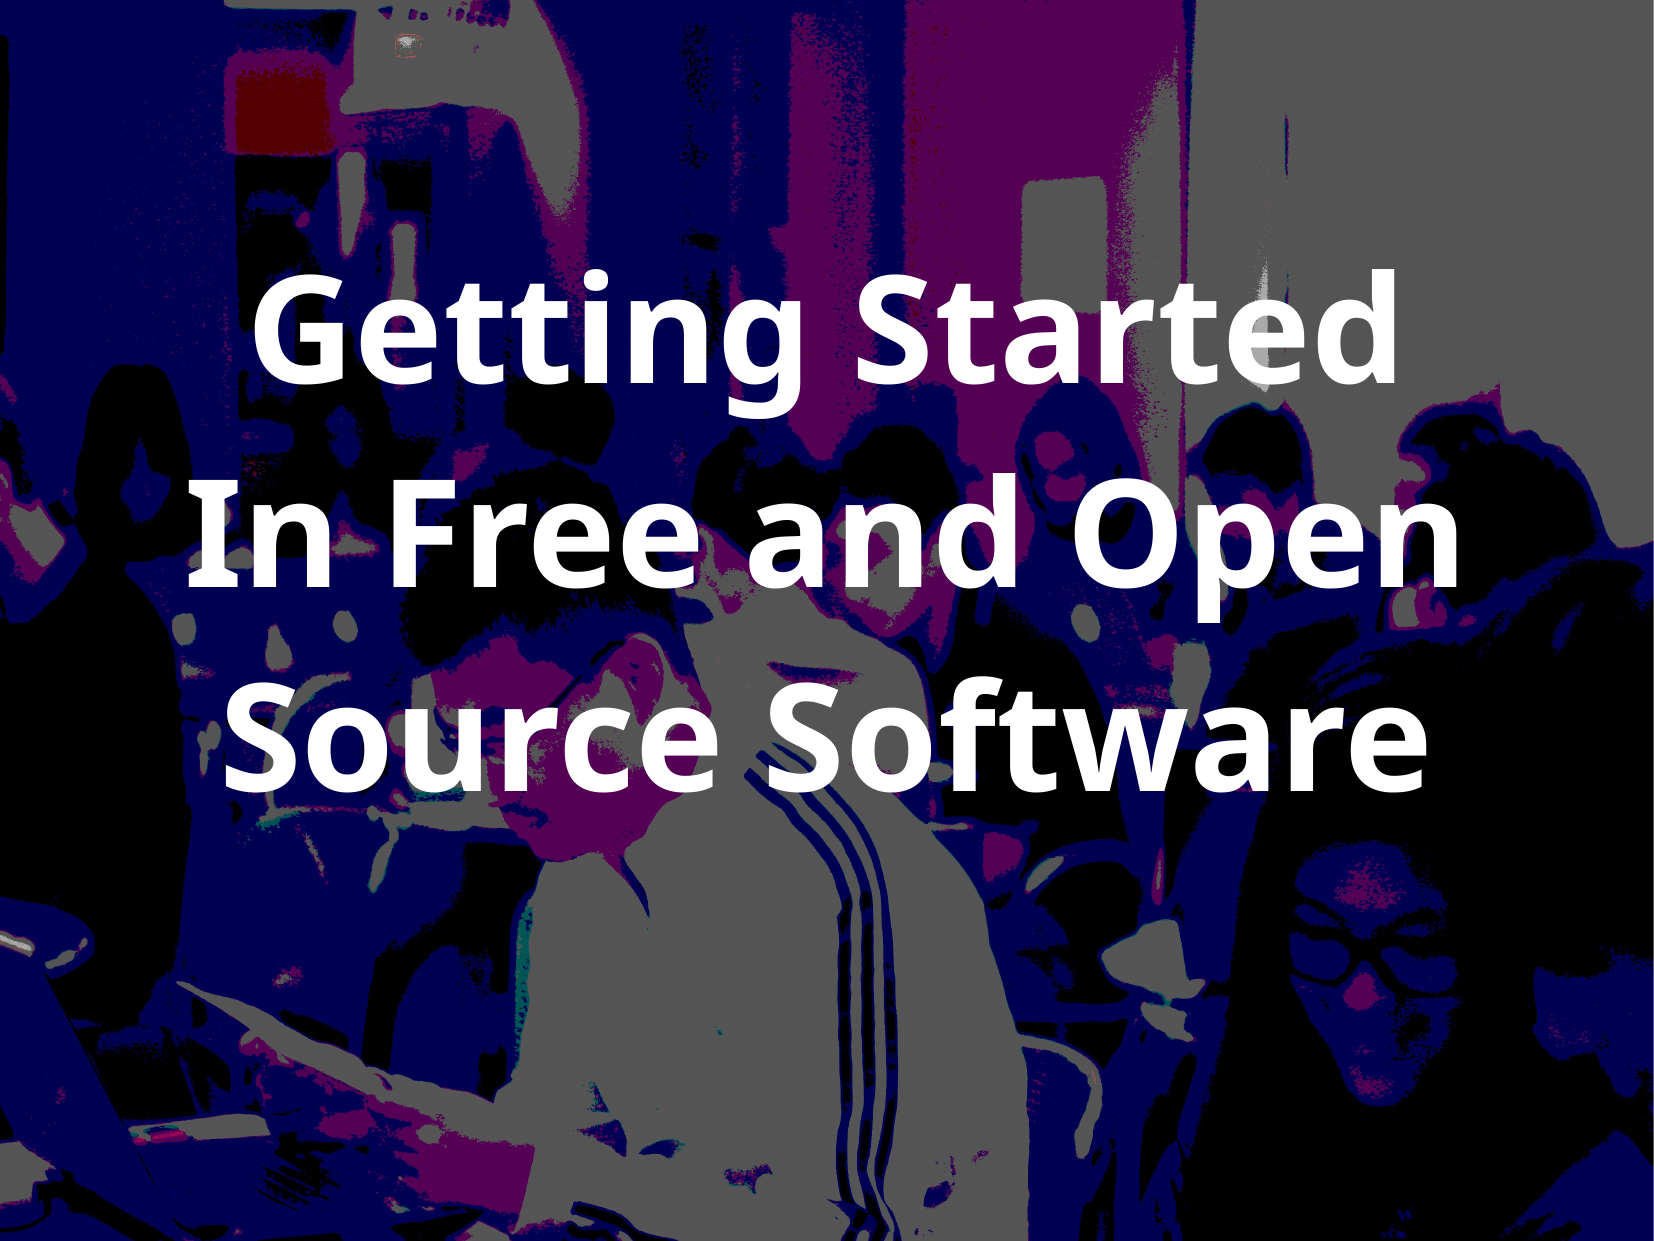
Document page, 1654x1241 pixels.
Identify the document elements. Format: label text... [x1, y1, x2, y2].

picture [0, 0, 1654, 1241]
subtitle Getting Started In Free and Open Source Software [82, 49, 1571, 1010]
